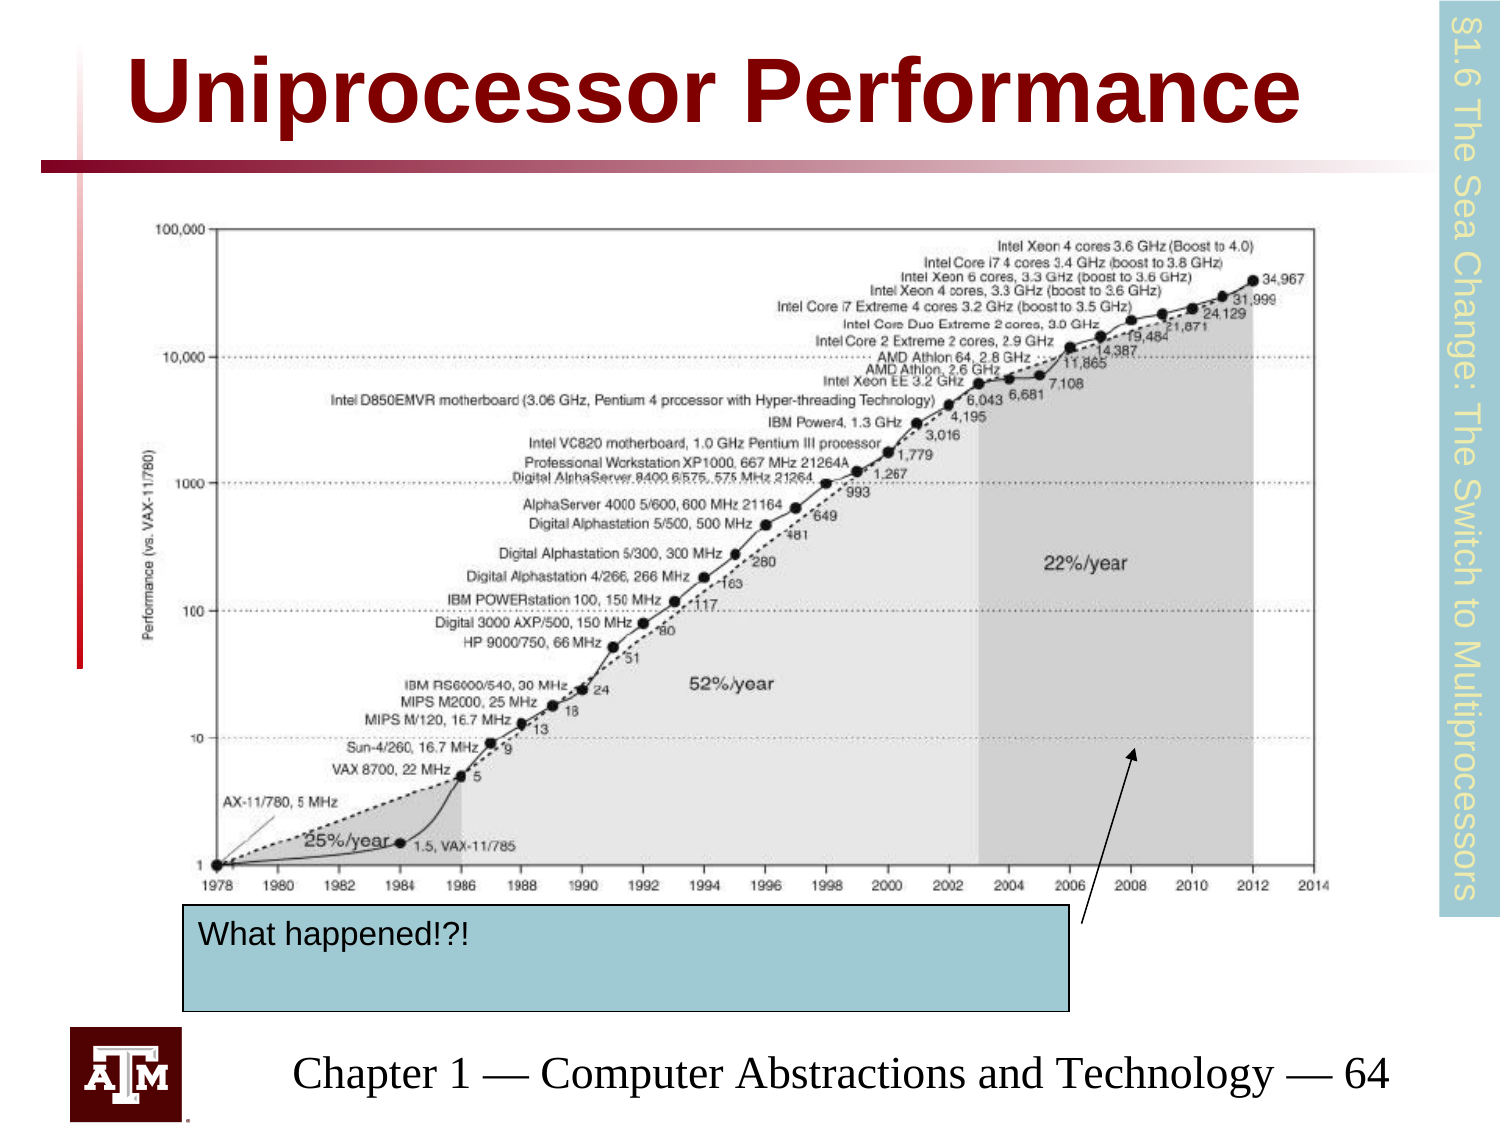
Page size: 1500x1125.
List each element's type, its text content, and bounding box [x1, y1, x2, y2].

text_box §1.6 The Sea Change: The Switch to Multiprocessors [1439, 0, 1500, 917]
text_box What happened!?! [183, 905, 1069, 1011]
title Uniprocessor Performance [112, 23, 1439, 149]
picture [108, 194, 1351, 930]
picture [60, 1023, 196, 1125]
